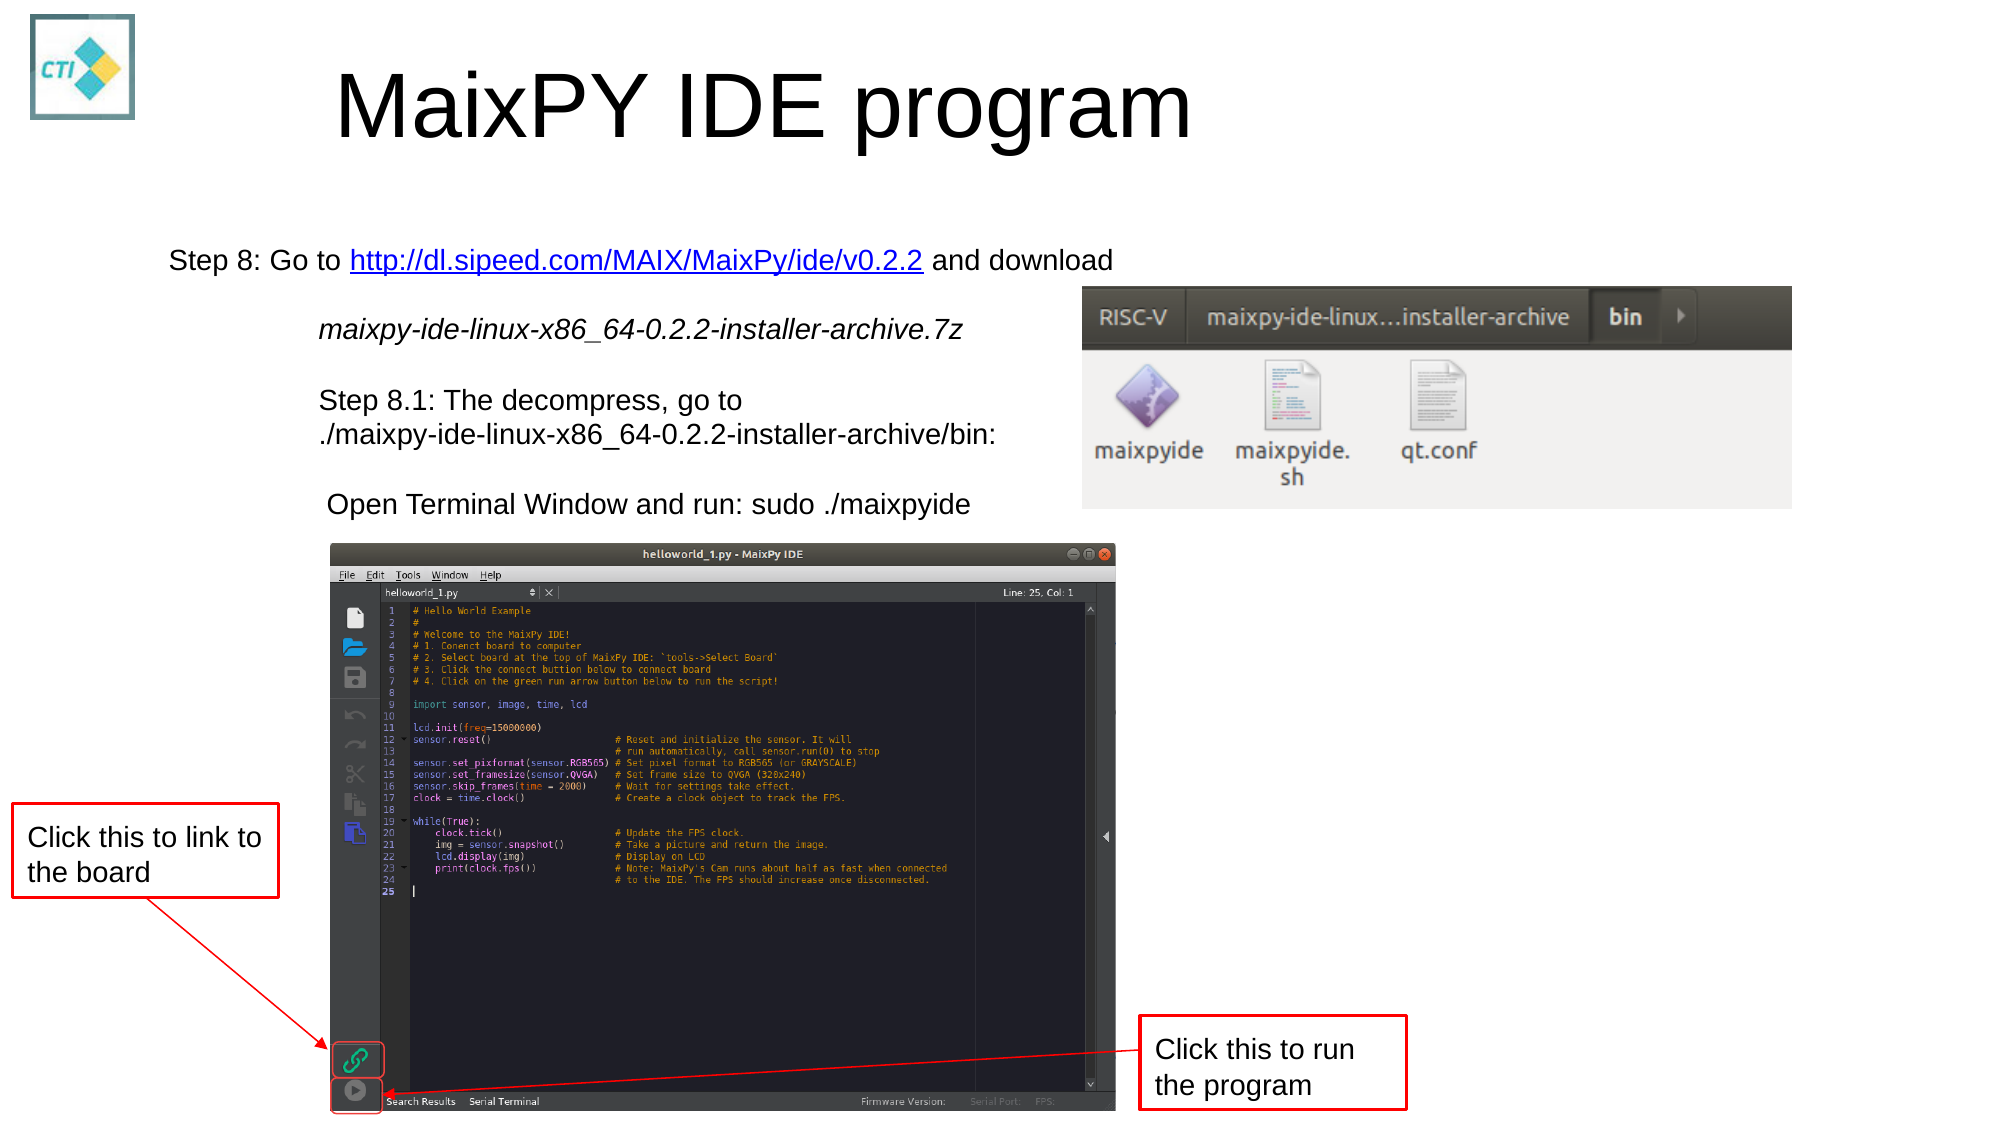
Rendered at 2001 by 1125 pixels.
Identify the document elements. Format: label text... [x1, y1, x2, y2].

picture [383, 1053, 1116, 1111]
text_box MaixPY IDE program [0, 7, 1665, 195]
picture [334, 1043, 383, 1076]
picture [332, 1079, 381, 1111]
text_box Step 8: Go to http://dl.sipeed.com/MAIX/MaixPy/ide/v0.2.2 and download maixpy-ide-linux-x86_64-0.2.2-installer-archive.7z Step 8.1: The decompress, go to ./maixpy-ide-linux-x86_64-0.2.2-installer-archive/bin: Open Terminal Window and run: sudo ./maixpyide [153, 225, 1872, 1059]
picture [330, 543, 1116, 1093]
text_box Click this to run the program [1140, 1015, 1407, 1110]
text_box Click this to link to the board [12, 803, 279, 898]
picture [1082, 286, 1792, 509]
